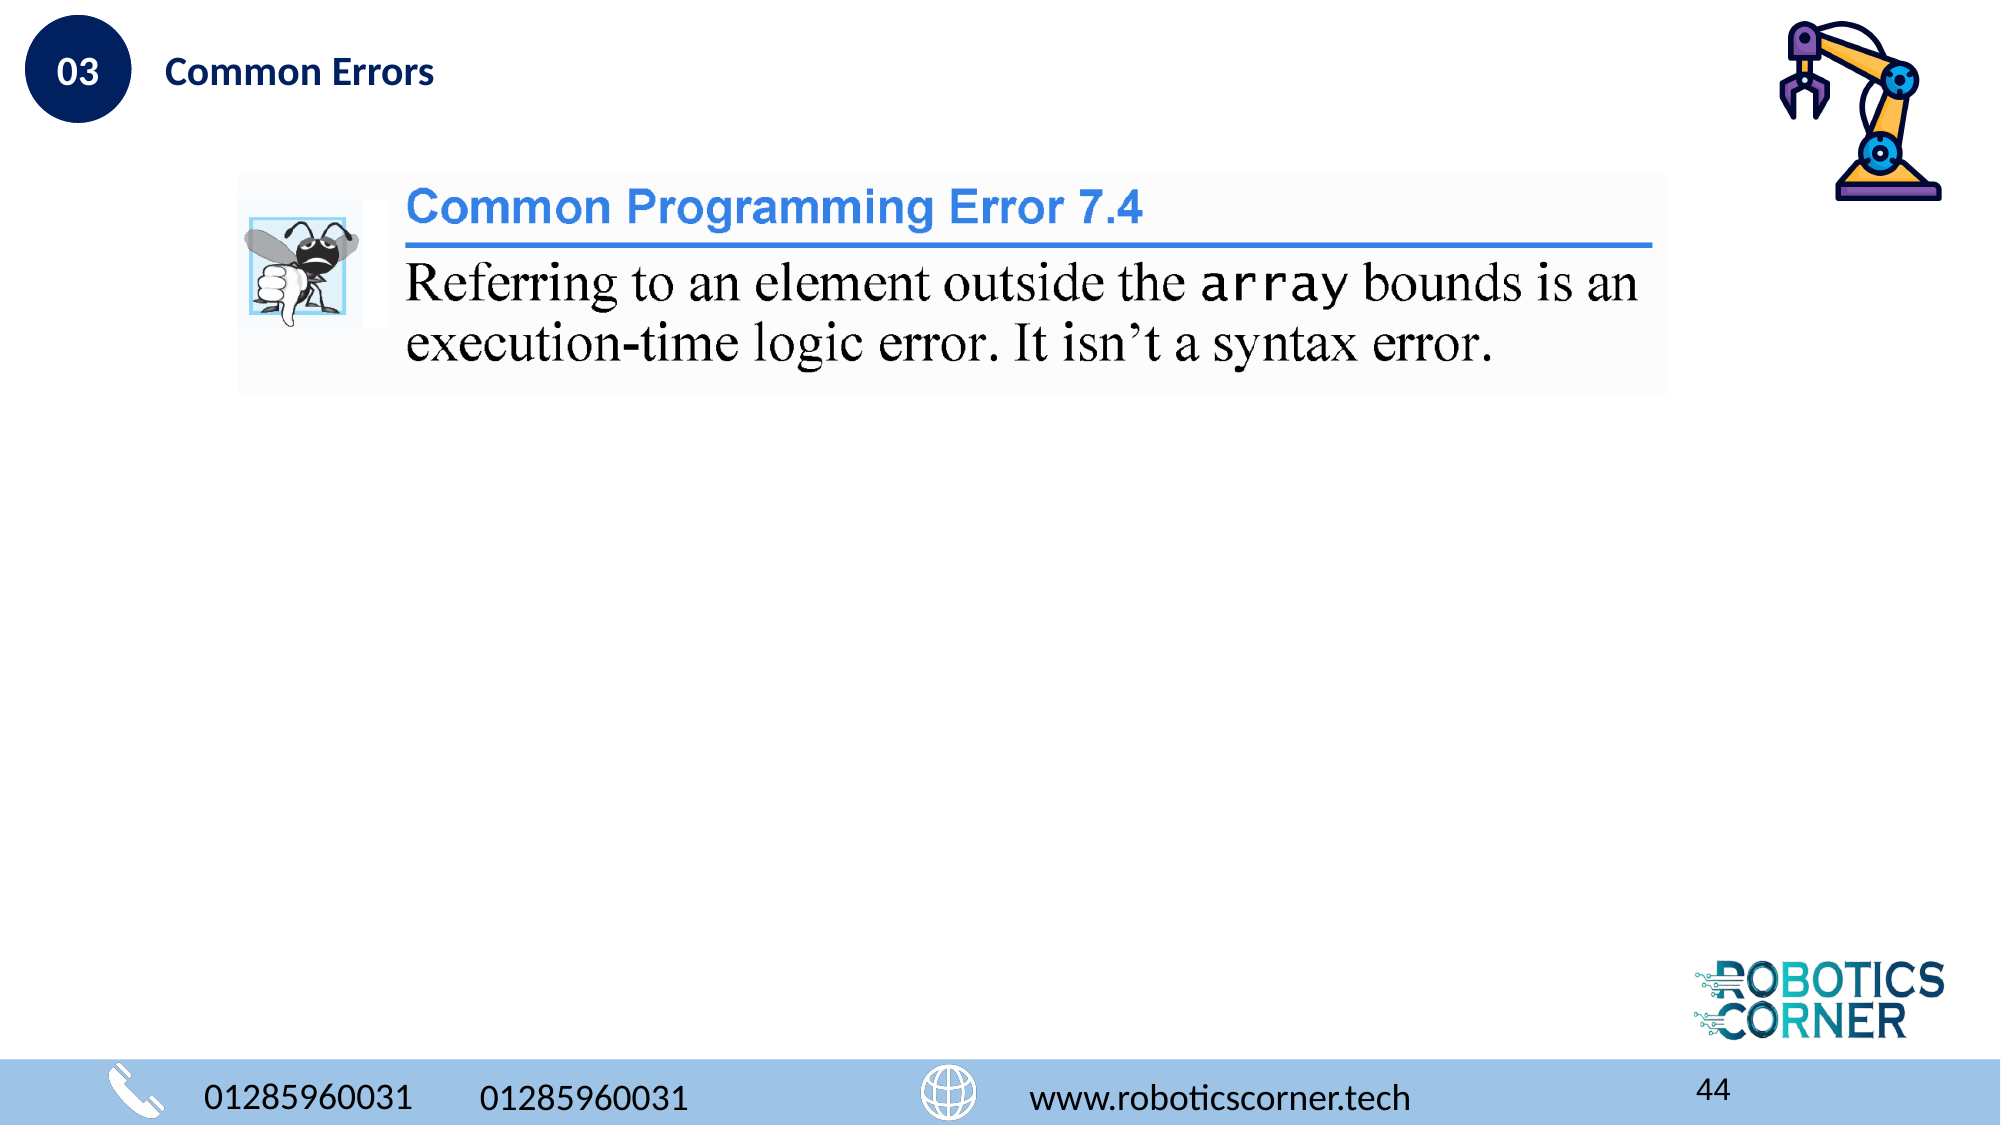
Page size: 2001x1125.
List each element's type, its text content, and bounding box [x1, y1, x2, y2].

picture [1771, 21, 1950, 201]
text_box <number> [1681, 1065, 1861, 1115]
picture [915, 1059, 981, 1125]
text_box 03 [22, 12, 134, 126]
picture [103, 1057, 170, 1124]
text_box Common Errors [150, 36, 622, 101]
picture [1680, 859, 1953, 1125]
picture [237, 174, 1668, 395]
